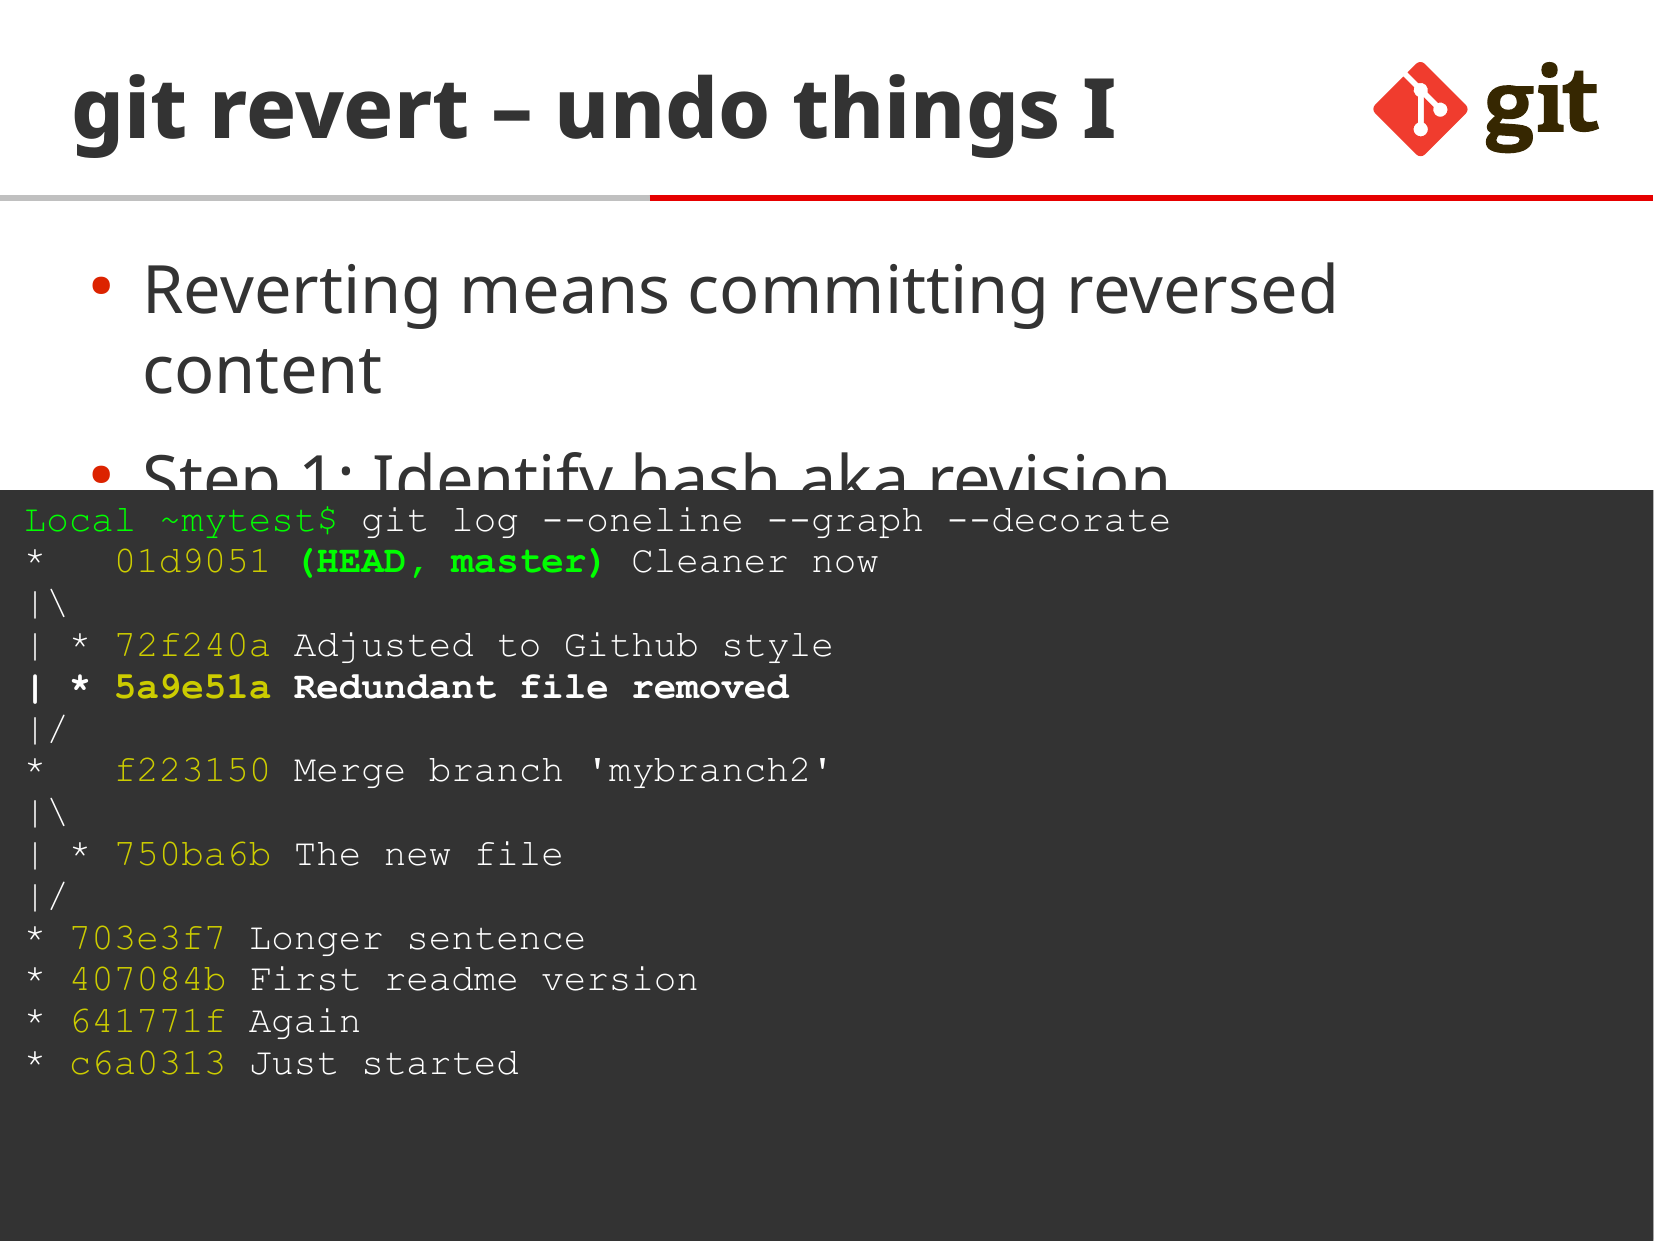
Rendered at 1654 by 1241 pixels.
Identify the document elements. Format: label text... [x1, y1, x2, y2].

list Reverting means committing reversed content Step 1: Identify hash aka revision [56, 239, 1595, 445]
text_box Local ~mytest$ git log --oneline --graph --decorate * 01d9051 (HEAD, master) Cleaner now |\ | * 72f240a Adjusted to Github style | * 5a9e51a Redundant file removed |/ * f223150 Merge branch 'mybranch2' |\ | * 750ba6b The new file |/ * 703e3f7 Longer sentence * 407084b First readme version * 641771f Again * c6a0313 Just started [0, 490, 1654, 1241]
title git revert – undo things I [56, 36, 1546, 175]
